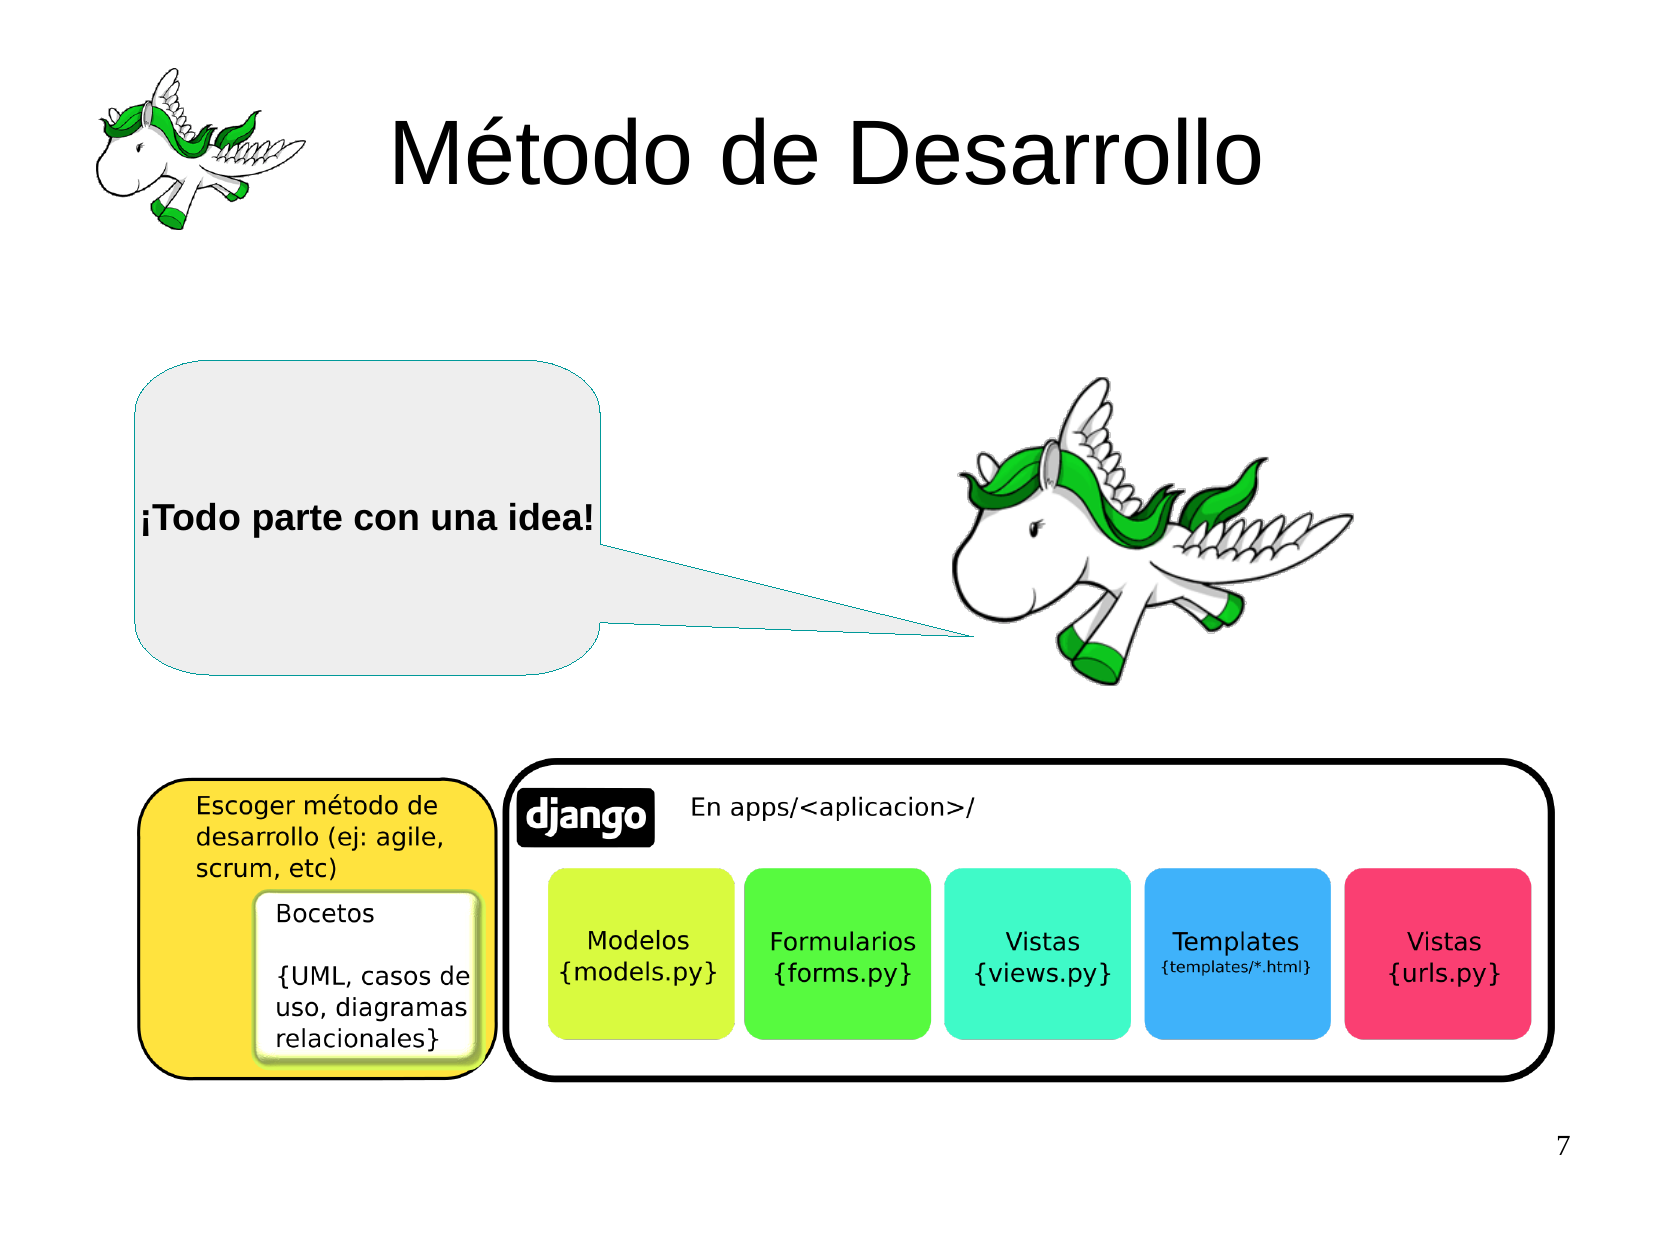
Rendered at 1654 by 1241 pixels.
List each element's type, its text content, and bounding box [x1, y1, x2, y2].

title Método de Desarrollo [82, 49, 1571, 257]
text_box ¡Todo parte con una idea! [134, 360, 974, 676]
picture [130, 751, 1561, 1096]
picture [60, 59, 341, 241]
picture [885, 361, 1421, 706]
